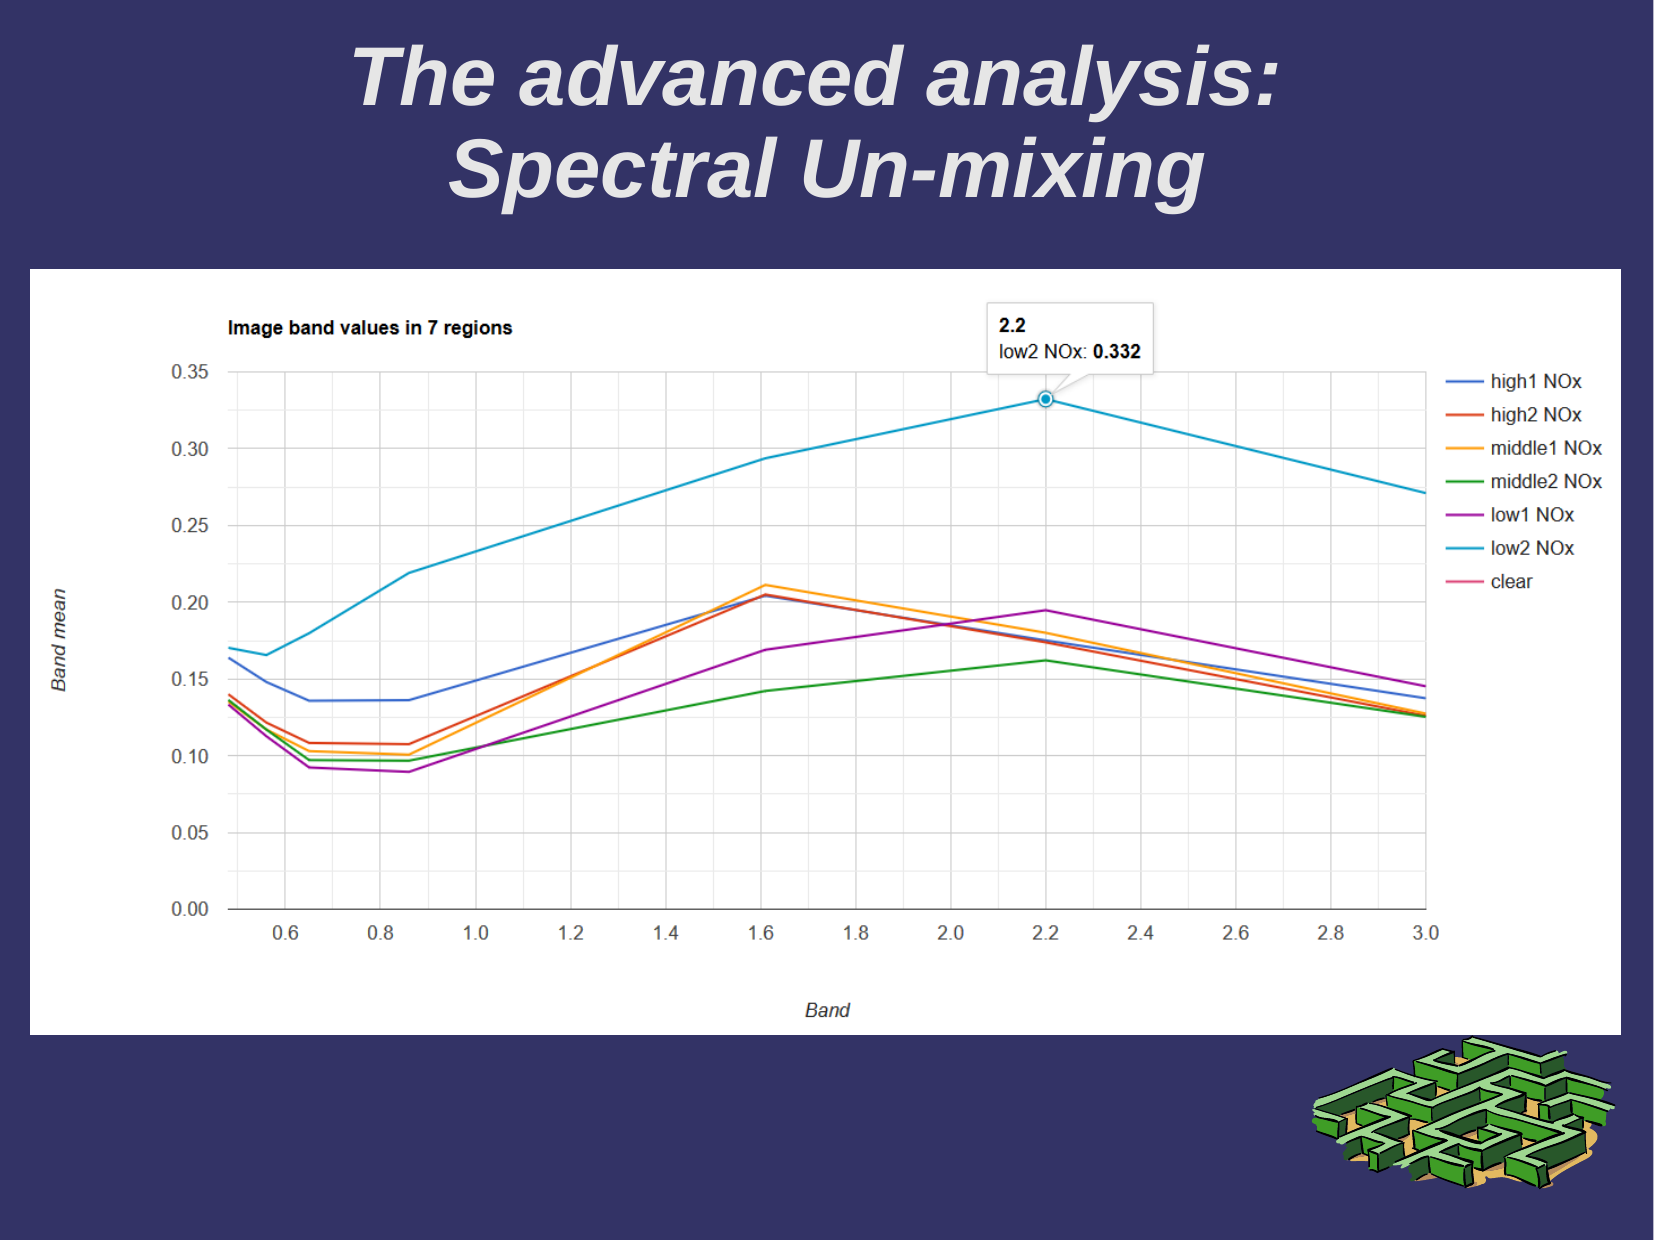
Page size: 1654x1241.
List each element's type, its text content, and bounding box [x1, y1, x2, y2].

title The advanced analysis: Spectral Un-mixing [121, 19, 1534, 227]
picture [30, 269, 1621, 1036]
